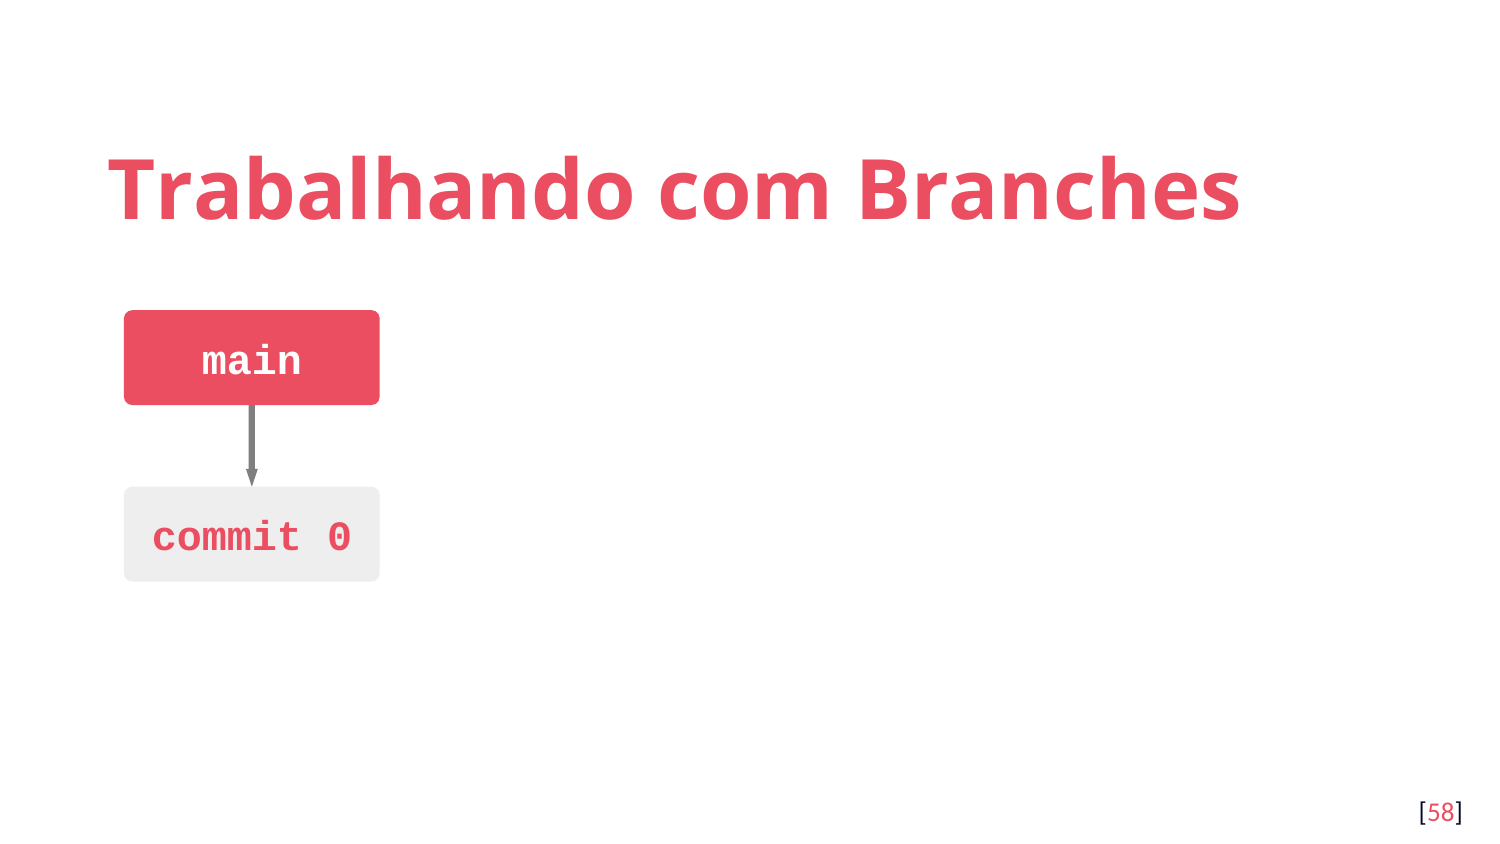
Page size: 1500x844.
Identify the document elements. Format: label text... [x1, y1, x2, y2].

text_box commit 0 [123, 486, 380, 582]
slide_number [58] [1403, 779, 1494, 844]
text_box main [123, 310, 380, 406]
text_box Trabalhando com Branches [92, 106, 1322, 245]
